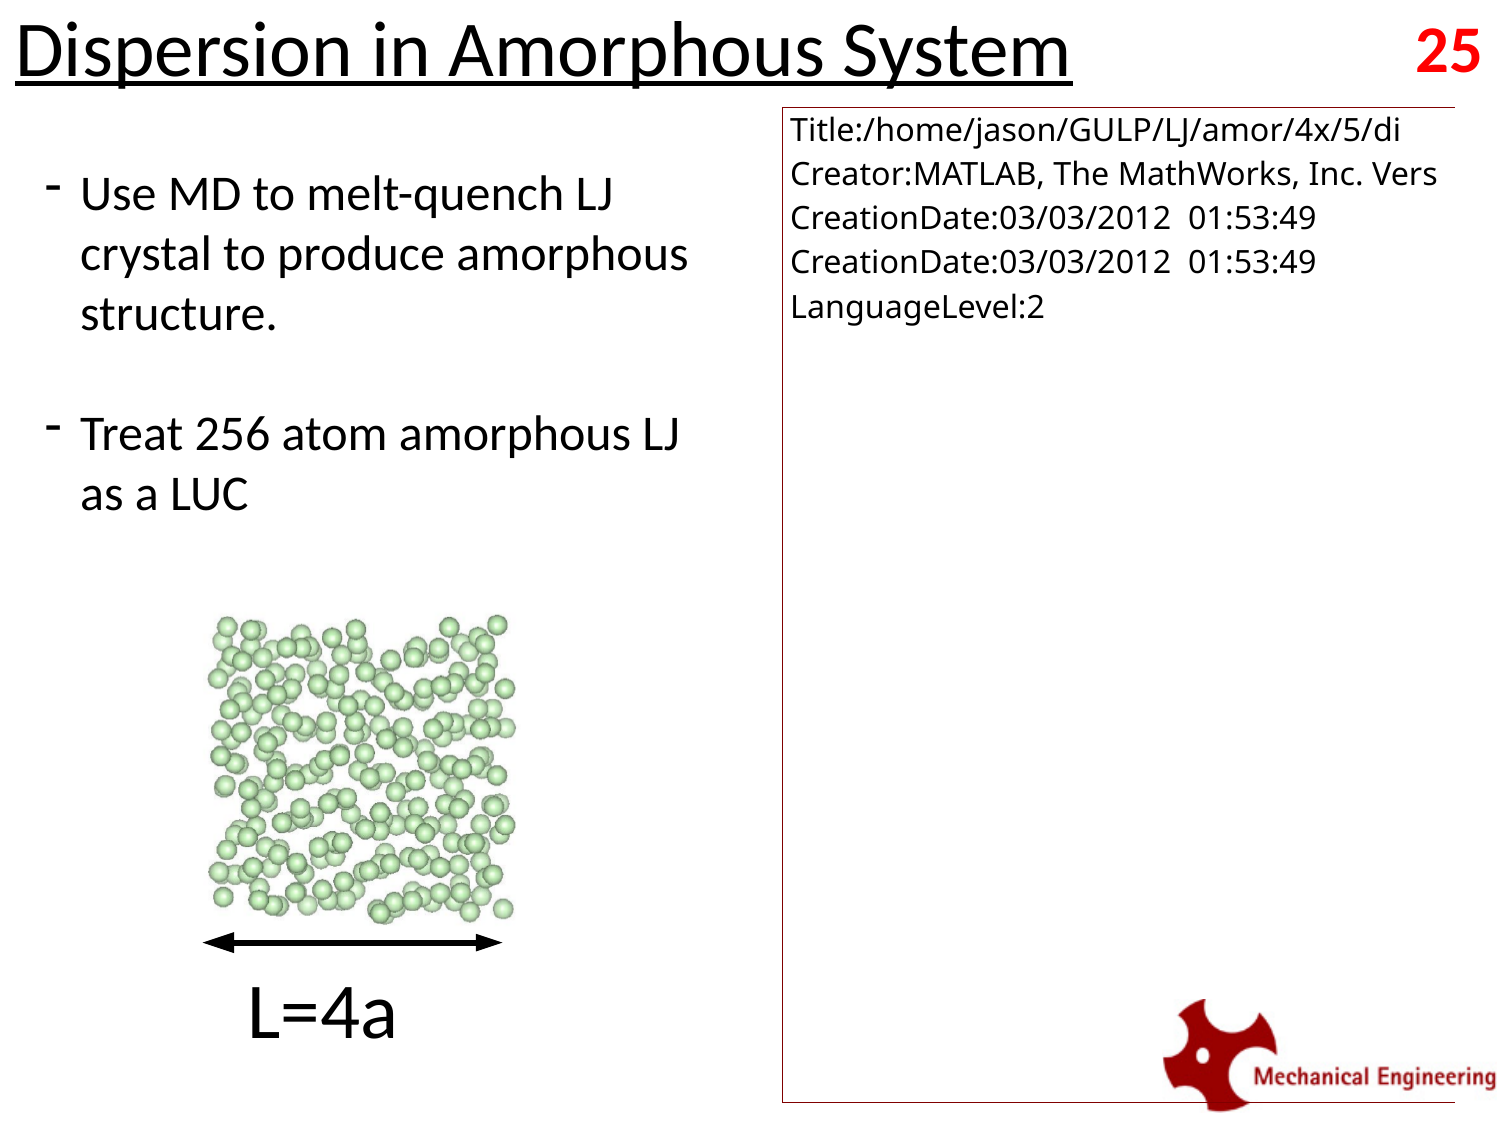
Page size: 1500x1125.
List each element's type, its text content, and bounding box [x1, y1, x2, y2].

picture [195, 597, 533, 930]
text_box Use MD to melt-quench LJ crystal to produce amorphous structure. Treat 256 atom amorphous LJ as a LUC [30, 152, 706, 528]
text_box 25 [1400, 0, 1499, 93]
picture [780, 104, 1497, 1113]
title Dispersion in Amorphous System [0, 0, 1366, 150]
text_box L=4a [247, 972, 501, 1066]
